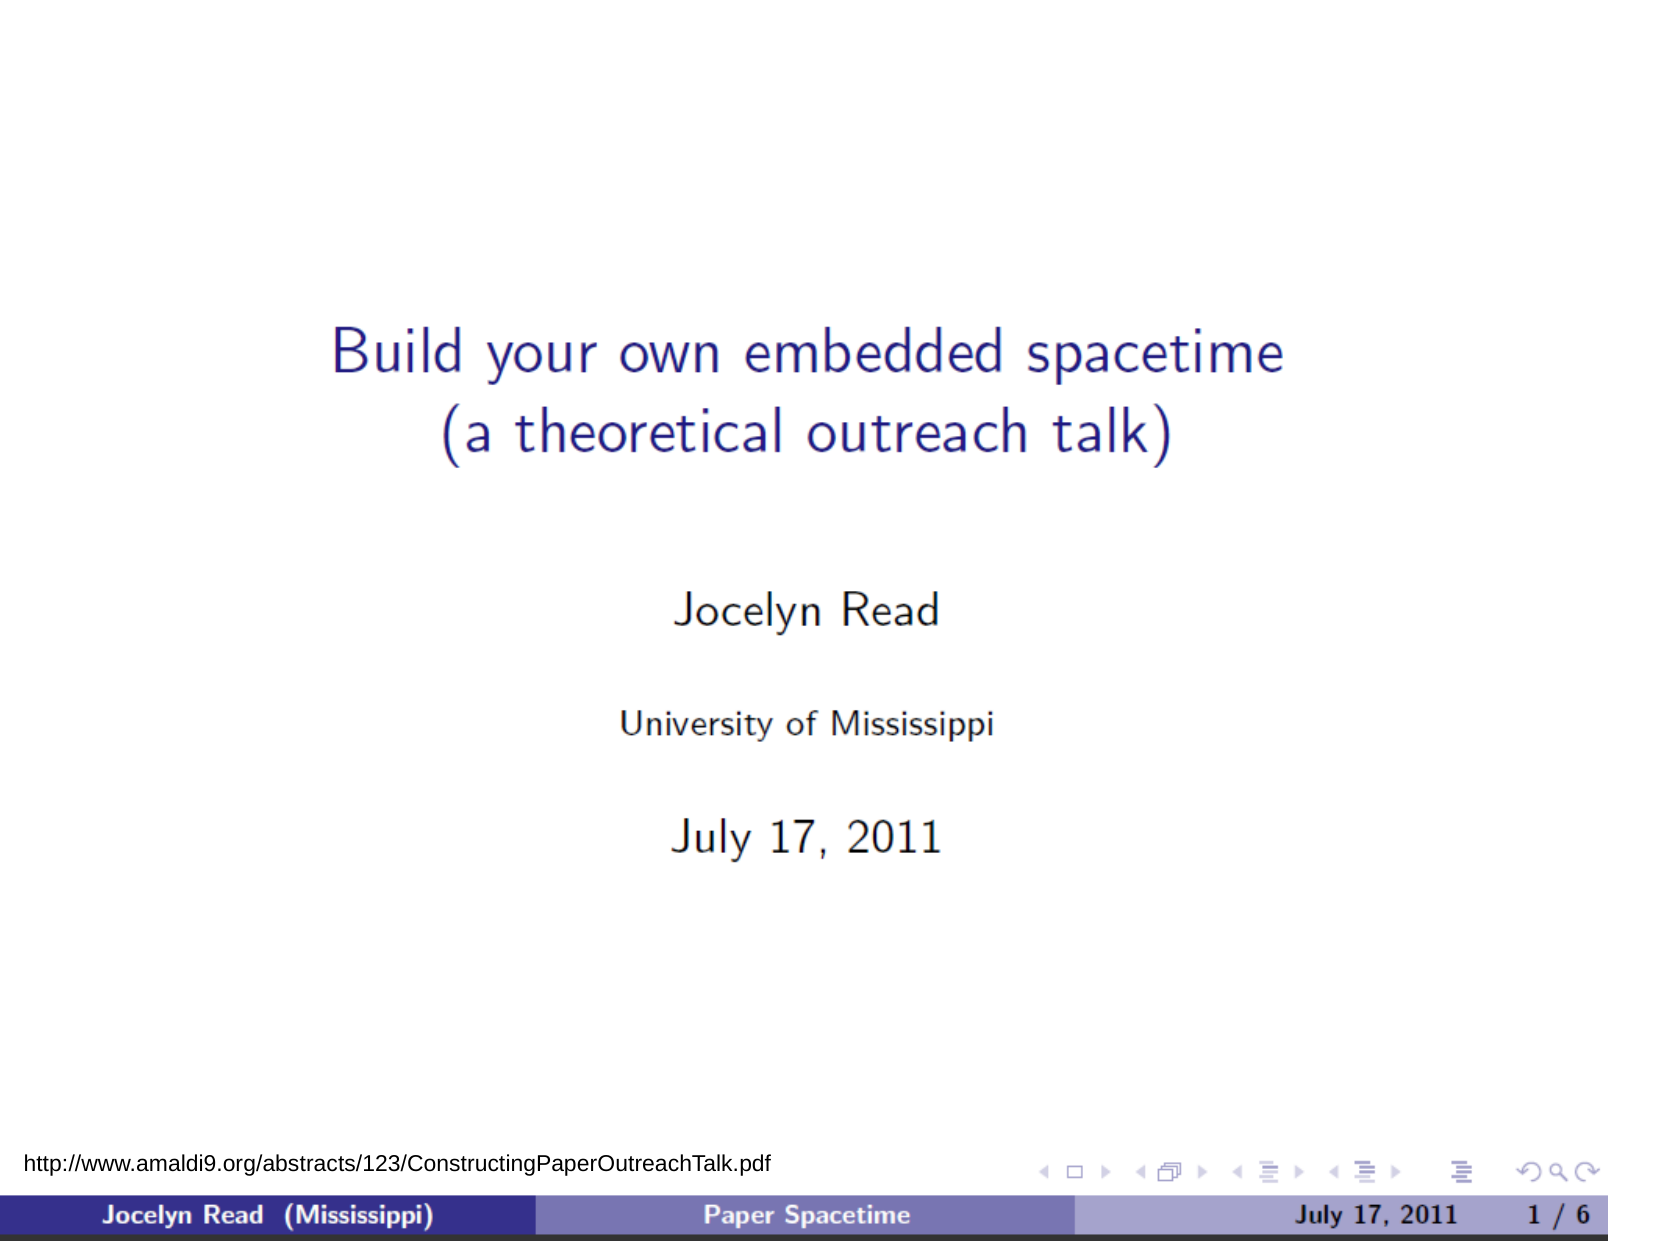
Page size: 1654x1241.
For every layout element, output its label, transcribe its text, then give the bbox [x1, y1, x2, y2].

picture [0, 22, 1608, 1241]
text_box http://www.amaldi9.org/abstracts/123/ConstructingPaperOutreachTalk.pdf [8, 1143, 1256, 1201]
